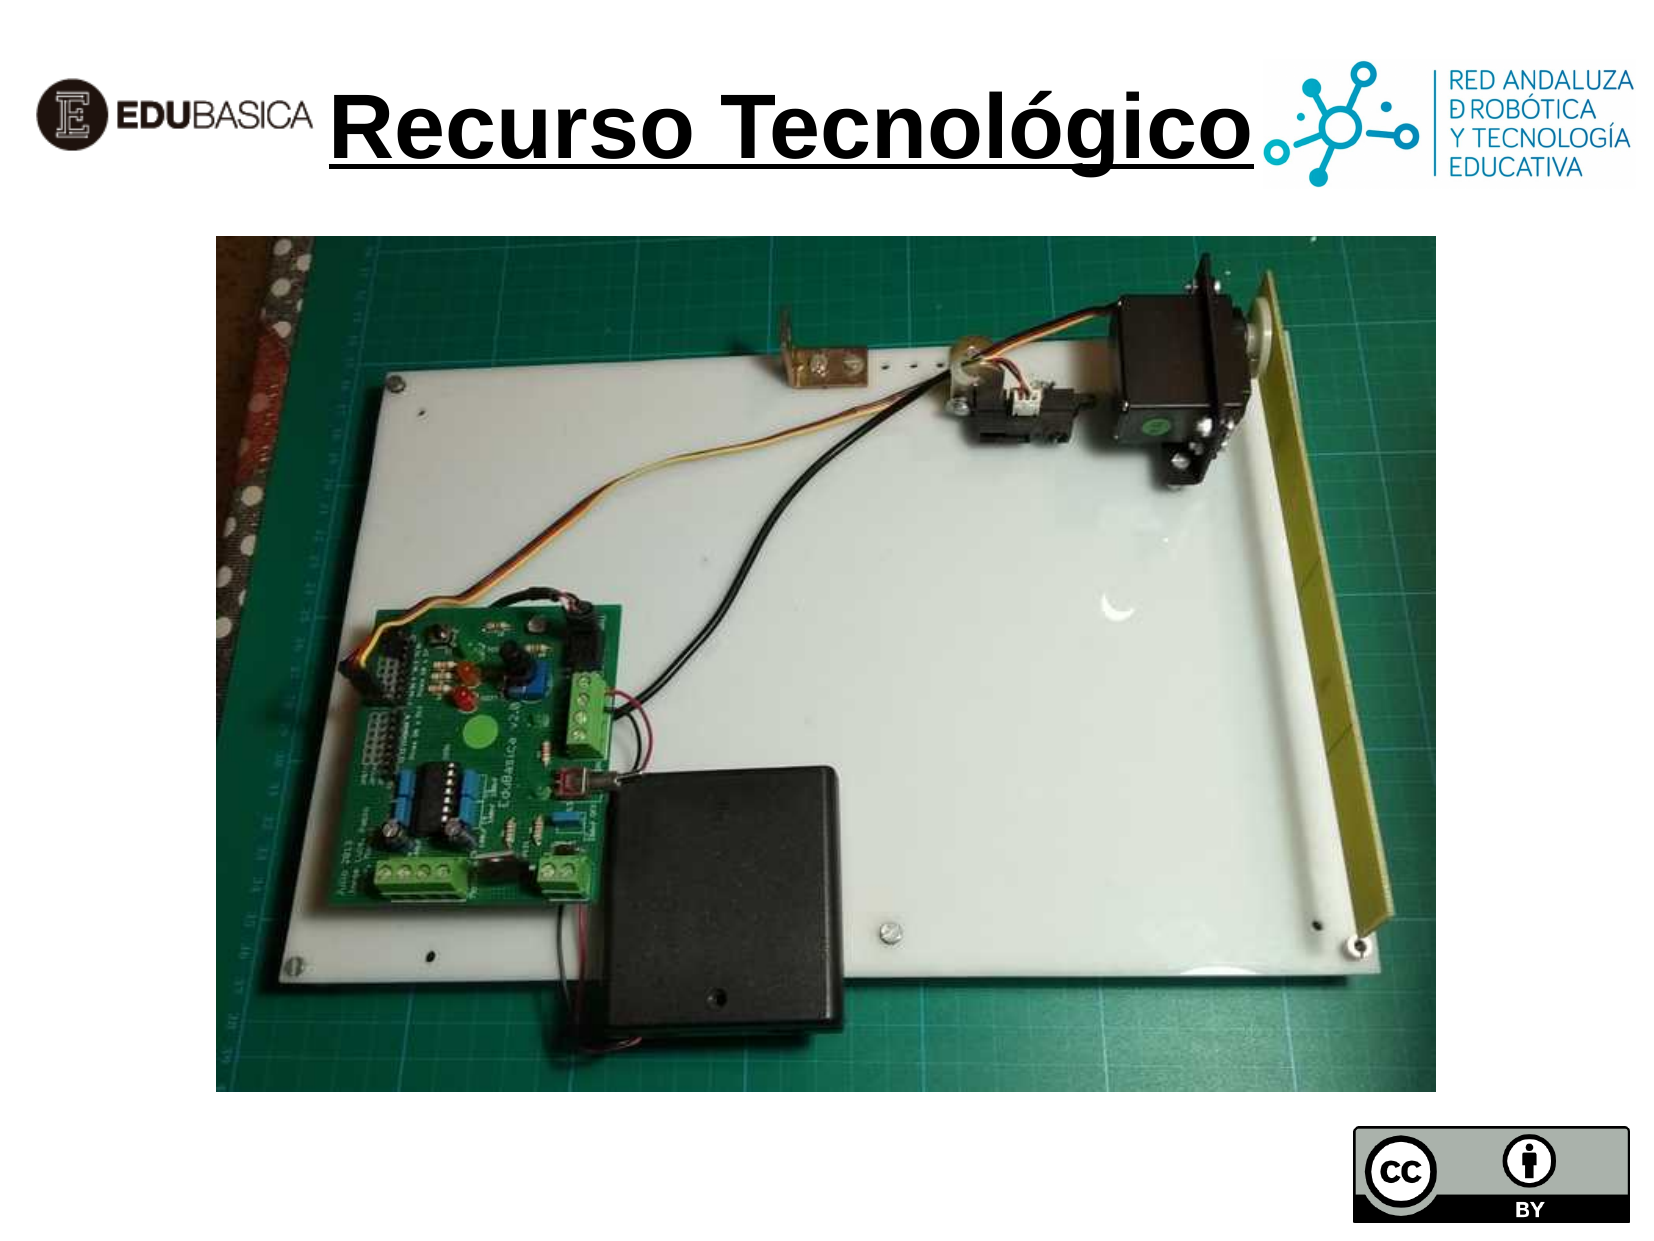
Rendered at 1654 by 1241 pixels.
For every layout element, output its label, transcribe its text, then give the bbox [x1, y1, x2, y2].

picture [1353, 1126, 1630, 1223]
picture [1263, 59, 1636, 190]
picture [35, 77, 316, 154]
title Recurso Tecnológico [47, 23, 1536, 231]
picture [216, 236, 1436, 1092]
